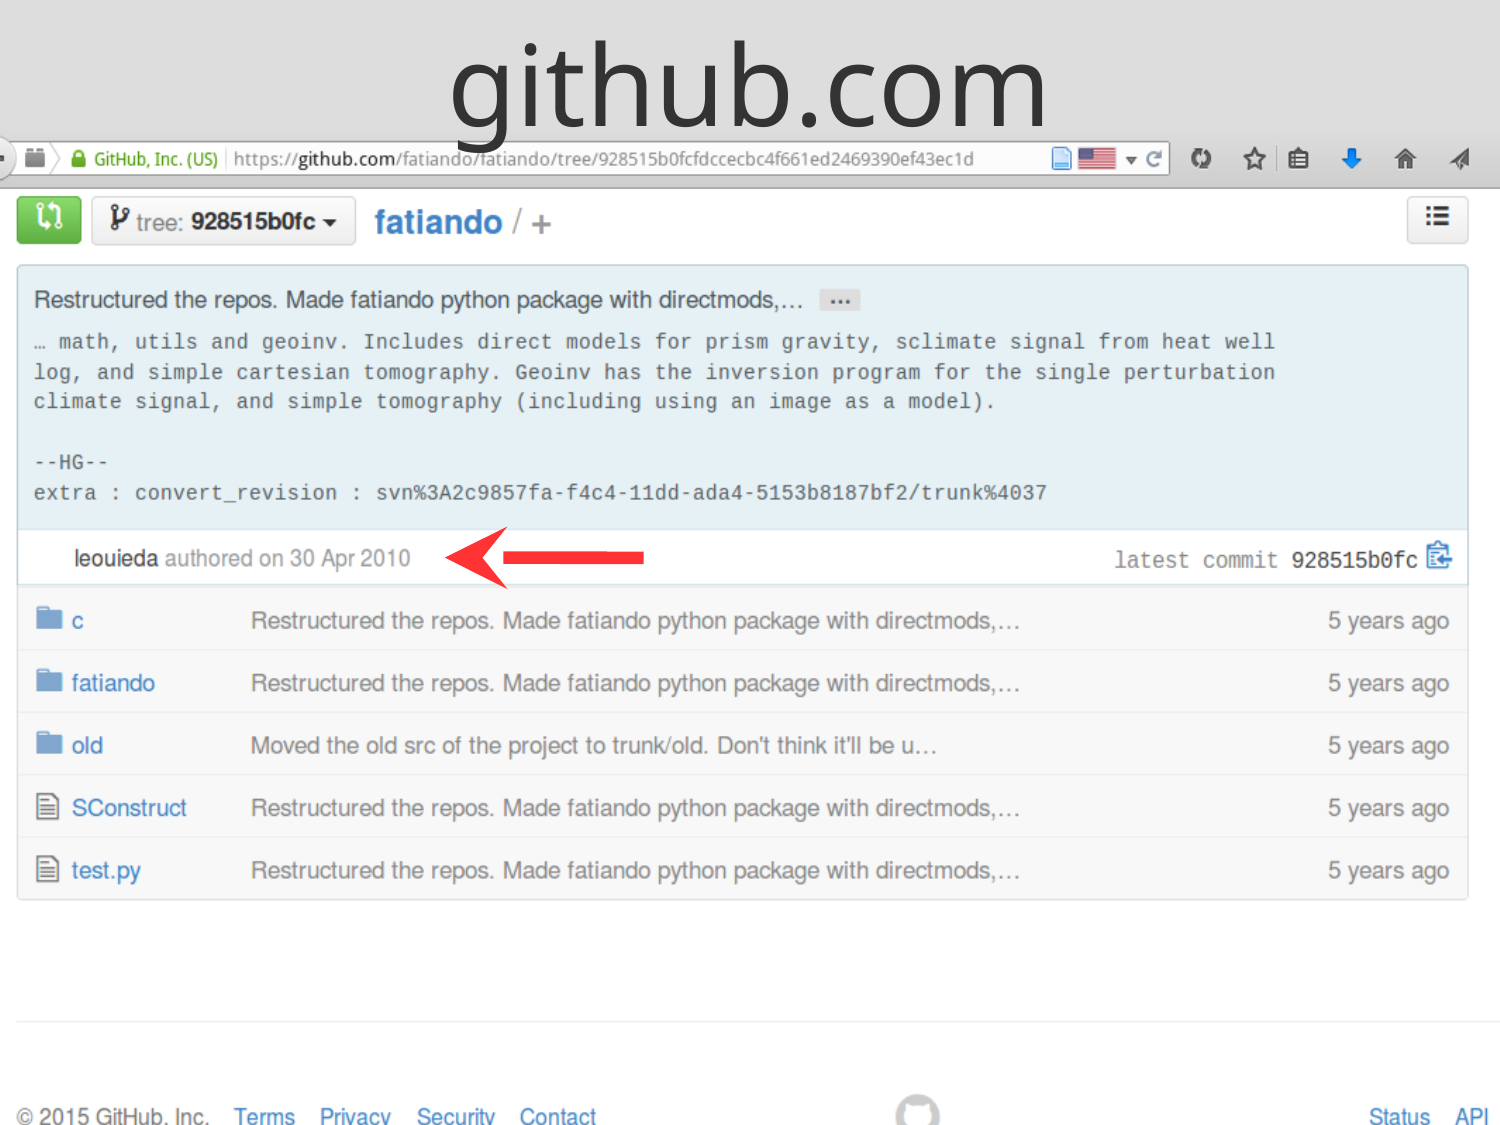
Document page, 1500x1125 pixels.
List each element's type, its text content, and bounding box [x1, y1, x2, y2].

title github.com [298, 0, 1201, 132]
picture [0, 131, 1500, 1125]
